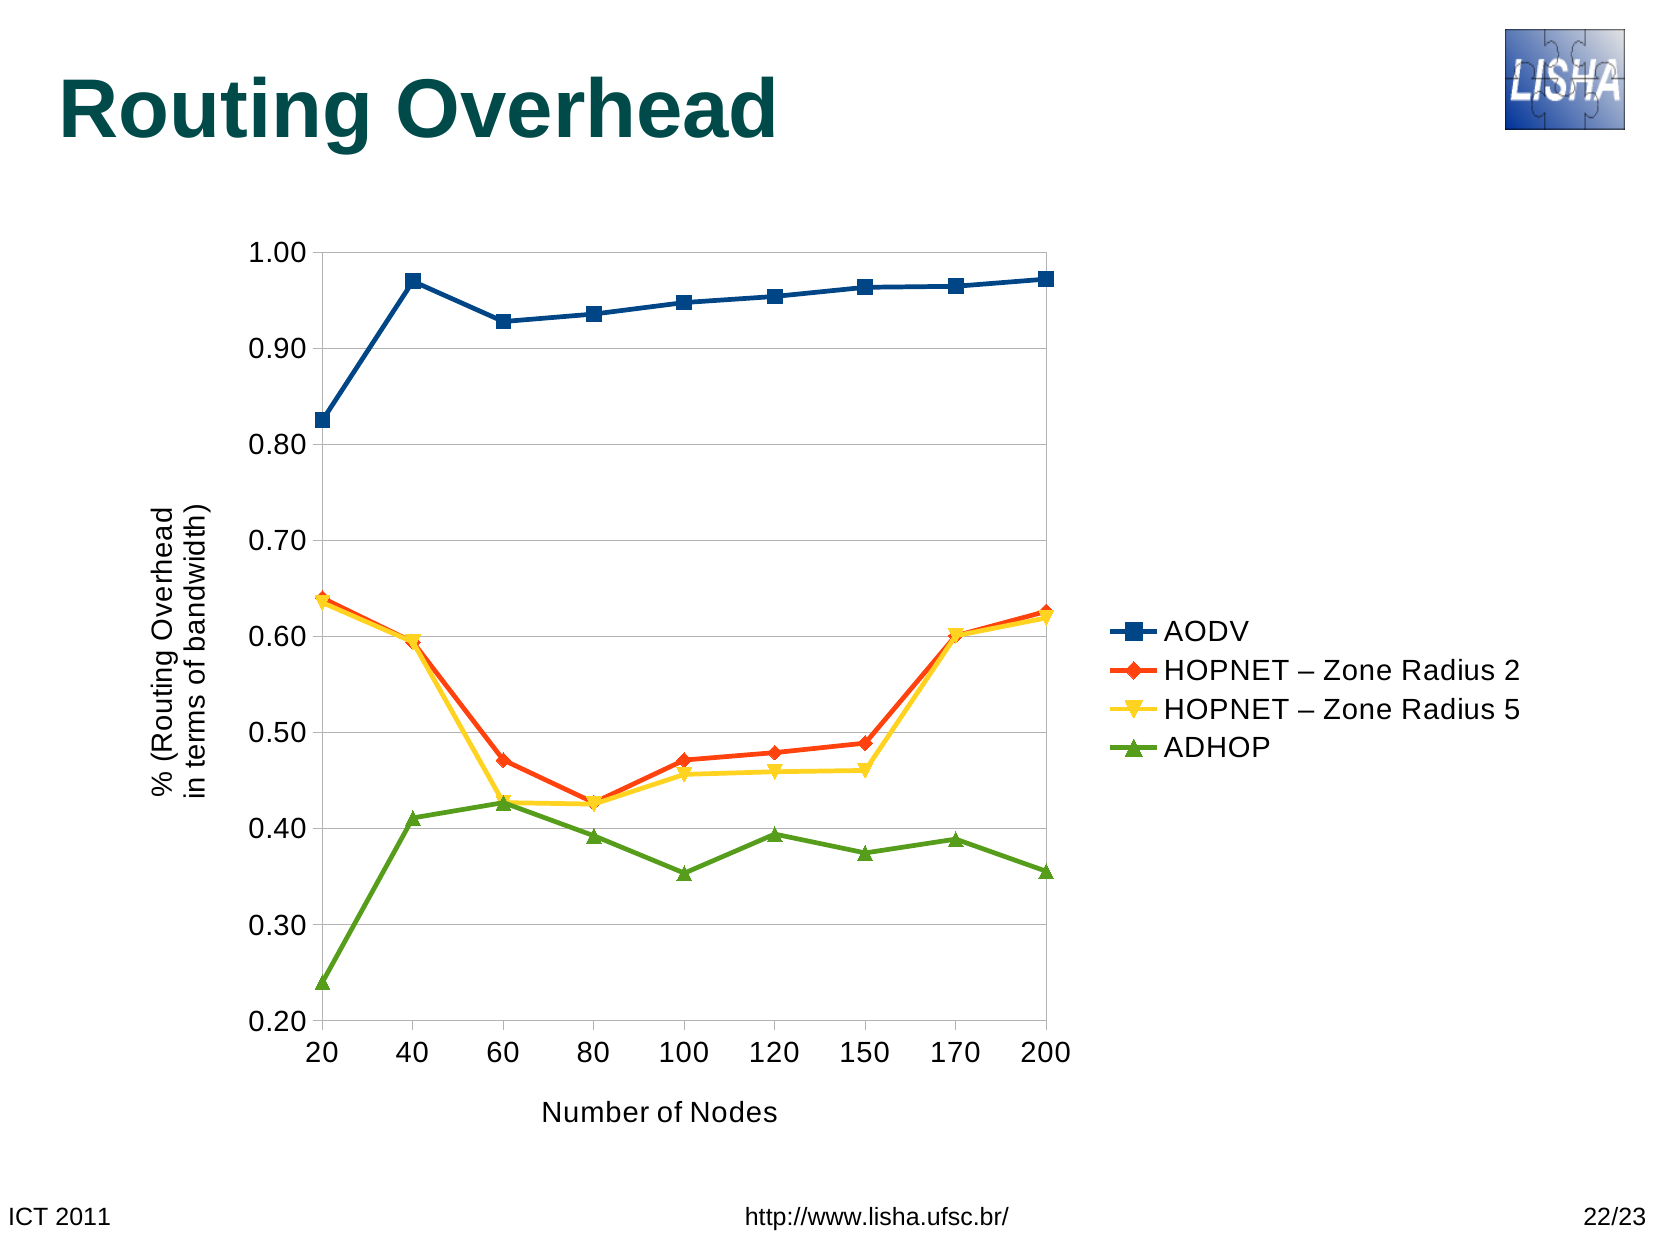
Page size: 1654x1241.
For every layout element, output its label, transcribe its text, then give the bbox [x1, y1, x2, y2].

title Routing Overhead [58, 11, 1595, 219]
chart [109, 216, 1544, 1163]
picture [1595, 29, 1625, 130]
